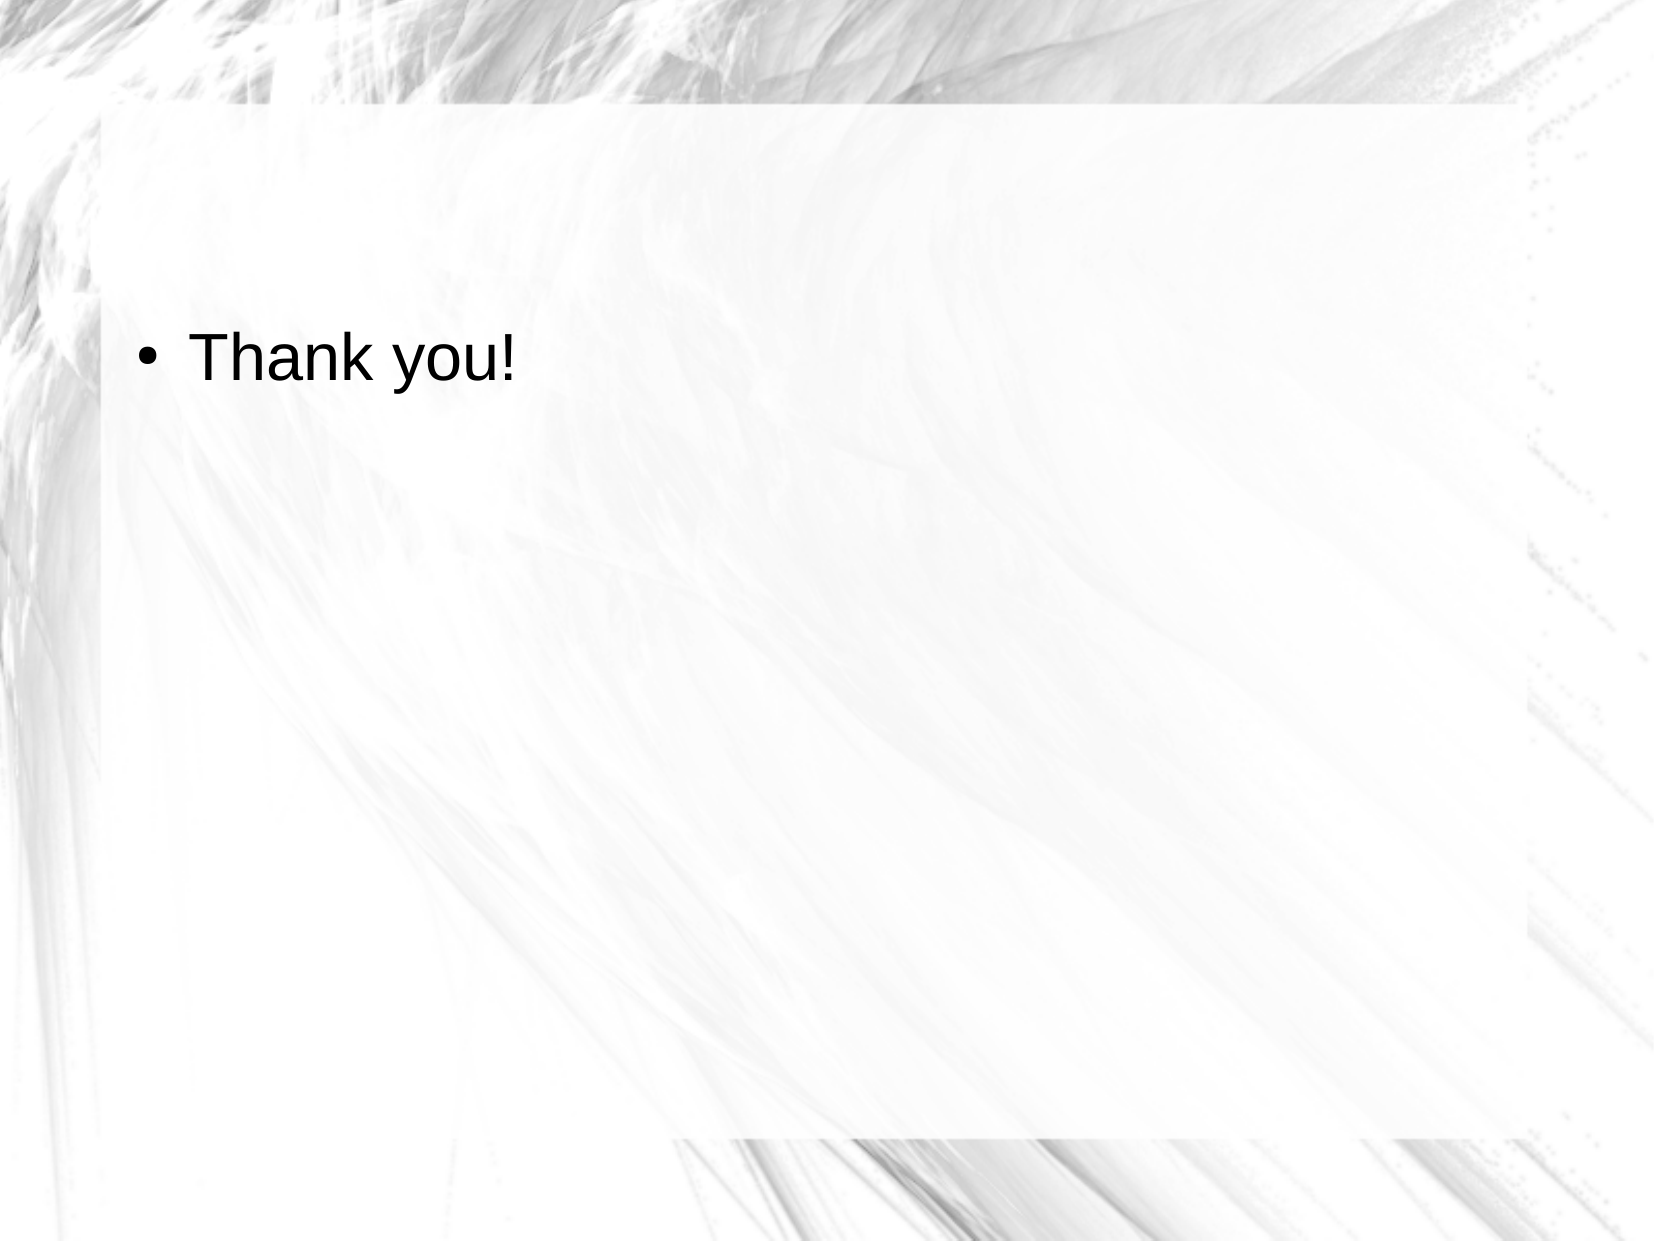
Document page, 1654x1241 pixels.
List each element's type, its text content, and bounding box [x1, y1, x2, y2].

picture [0, 0, 1654, 1241]
list Thank you! [118, 319, 1571, 945]
